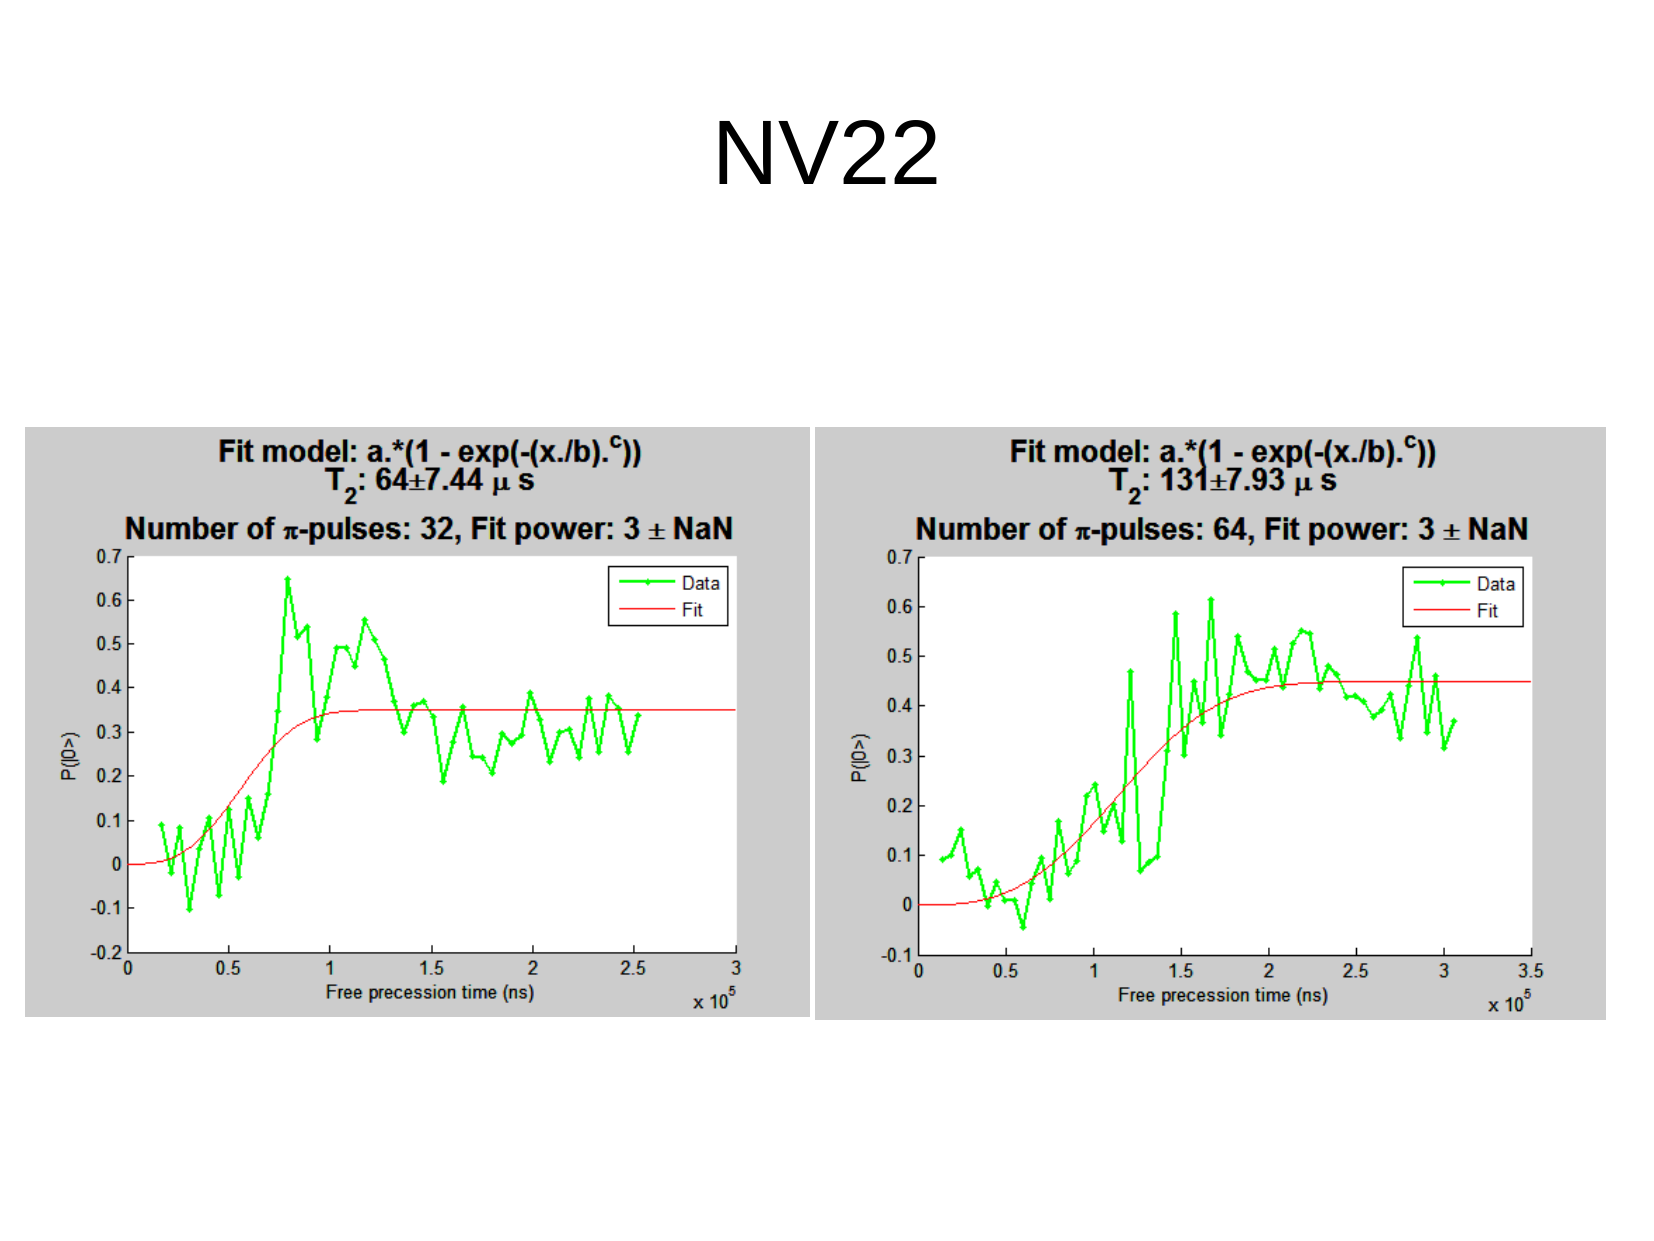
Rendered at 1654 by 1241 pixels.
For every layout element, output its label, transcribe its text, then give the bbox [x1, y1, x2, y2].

picture [25, 427, 811, 1017]
picture [815, 427, 1606, 1021]
title NV22 [82, 49, 1571, 257]
